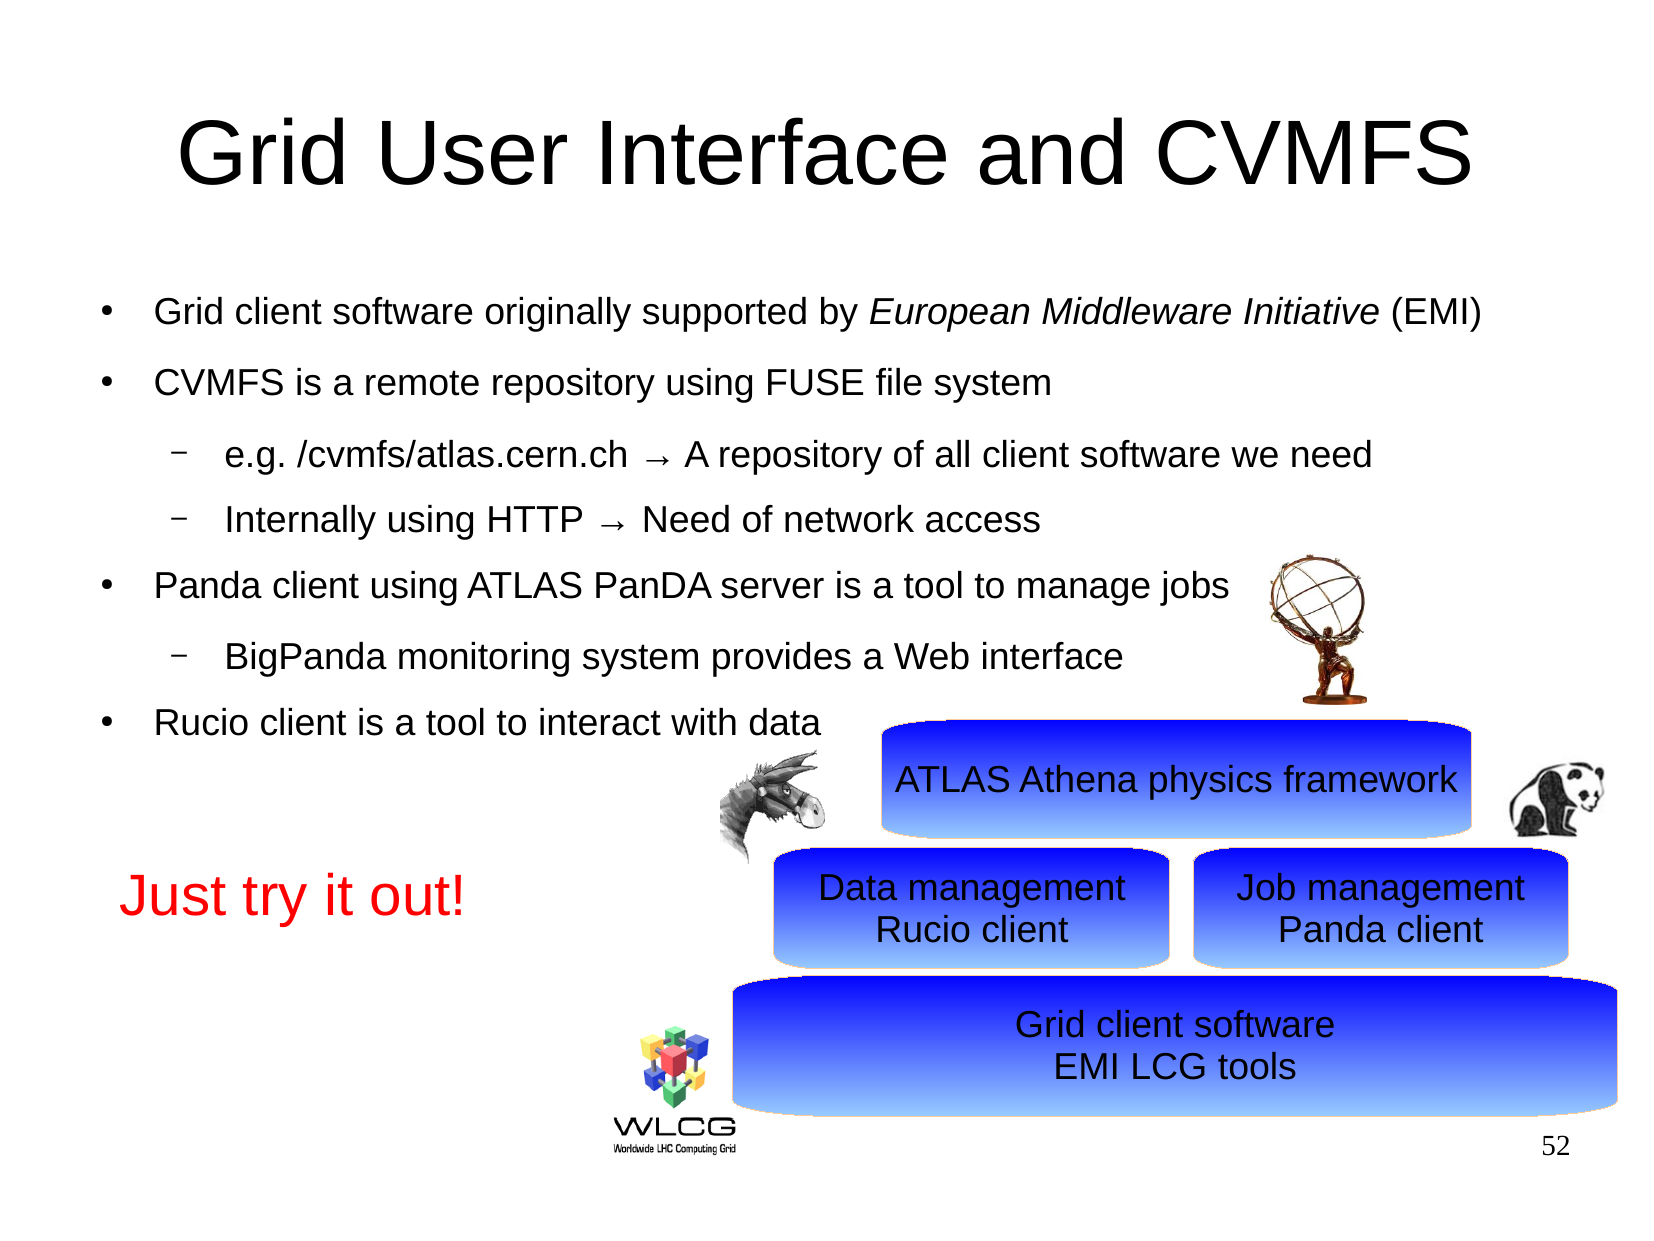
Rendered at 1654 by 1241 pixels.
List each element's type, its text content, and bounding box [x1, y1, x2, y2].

text_box Job management Panda client [1193, 847, 1569, 969]
picture [585, 1010, 761, 1175]
text_box Just try it out! [105, 855, 646, 935]
text_box Grid client software EMI LCG tools [732, 975, 1618, 1117]
text_box ATLAS Athena physics framework [881, 719, 1472, 839]
list Grid client software originally supported by European Middleware Initiative (EMI) CVMFS is a remote repository using FUSE file system e.g. /cvmfs/atlas.cern.ch → A repository of all client software we need Internally using HTTP → Need of network access Panda client using ATLAS PanDA server is a tool to manage jobs BigPanda monitoring system provides a Web interface Rucio client is a tool to interact with data [82, 290, 1571, 1010]
title Grid User Interface and CVMFS [82, 49, 1571, 257]
text_box Data management Rucio client [773, 847, 1170, 969]
picture [1571, 740, 1630, 872]
picture [1269, 554, 1367, 706]
picture [720, 749, 826, 864]
